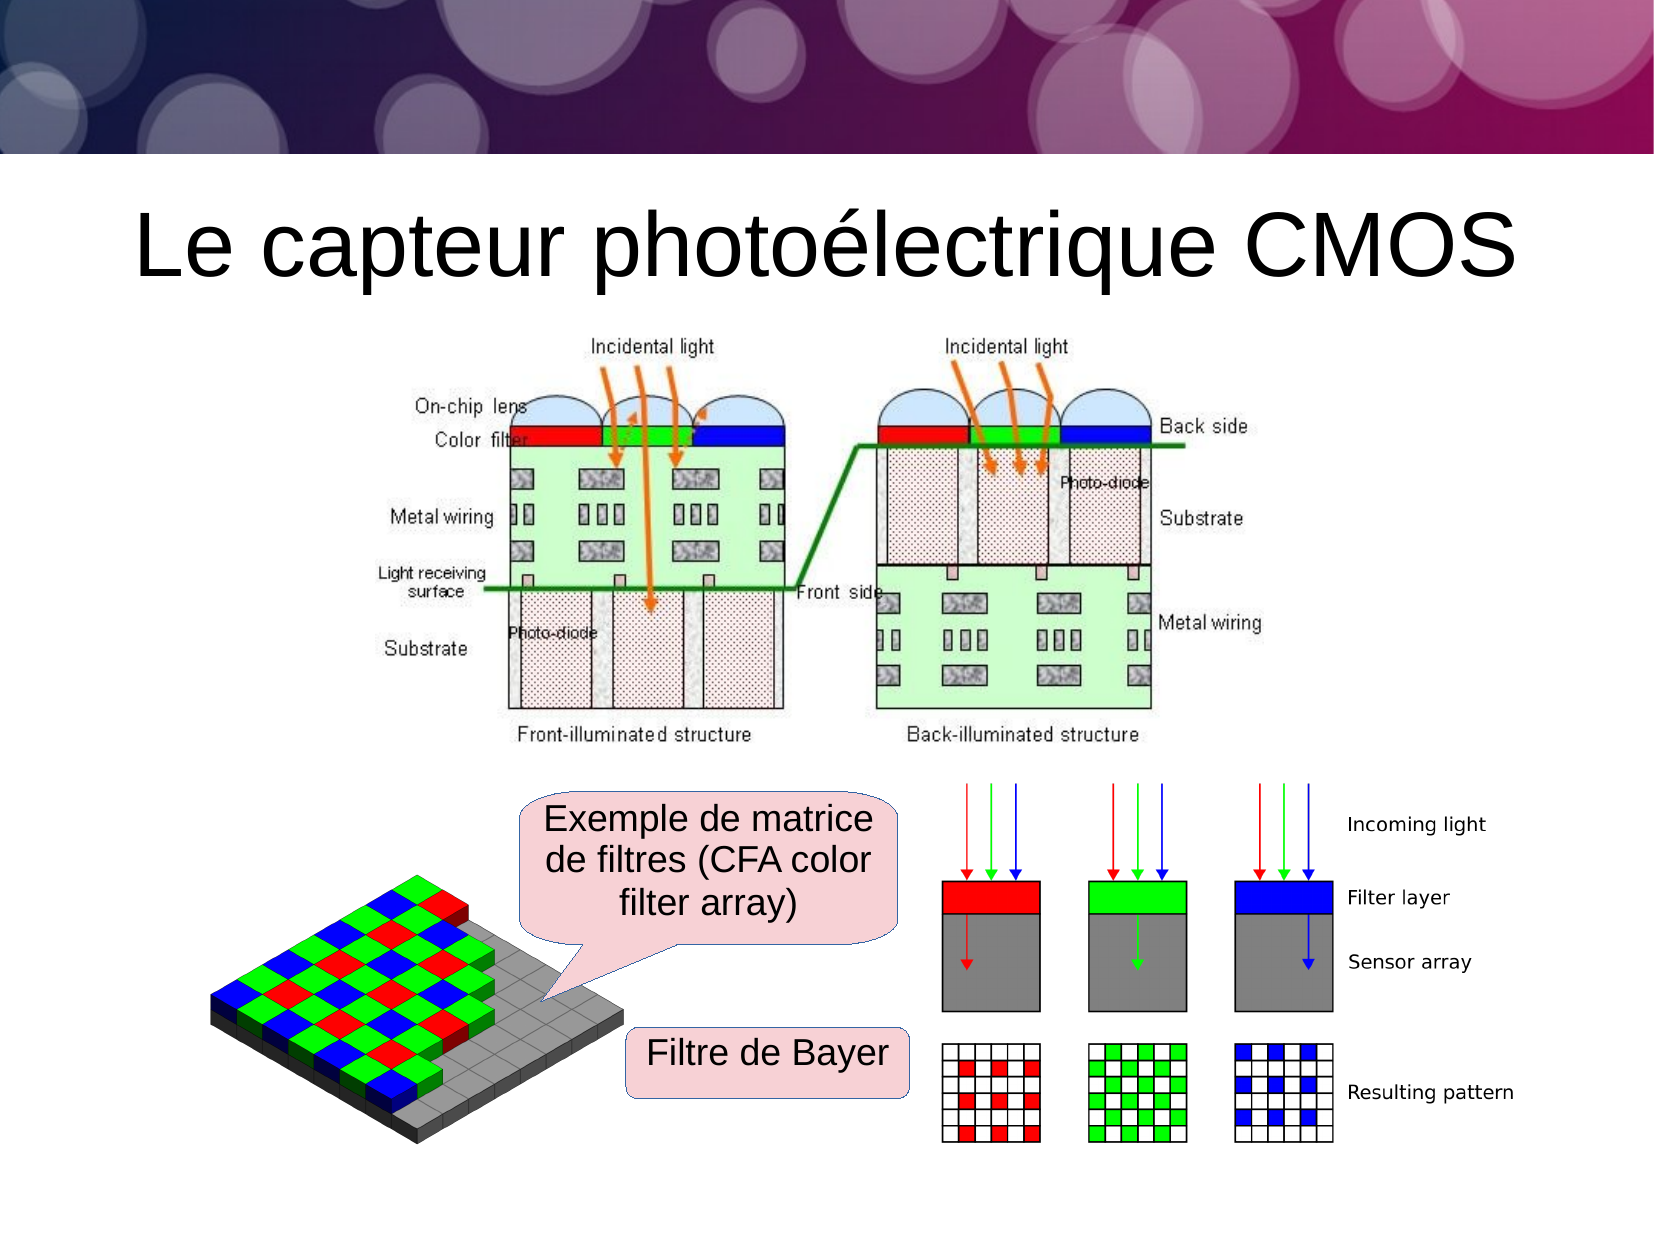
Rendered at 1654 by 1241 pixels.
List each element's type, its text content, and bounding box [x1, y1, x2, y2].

picture [375, 326, 1536, 1158]
text_box Filtre de Bayer [625, 1027, 910, 1099]
picture [0, 0, 1654, 154]
text_box Exemple de matrice de filtres (CFA color filter array) [519, 791, 898, 1002]
picture [209, 873, 626, 1145]
title Le capteur photoélectrique CMOS [82, 159, 1571, 331]
